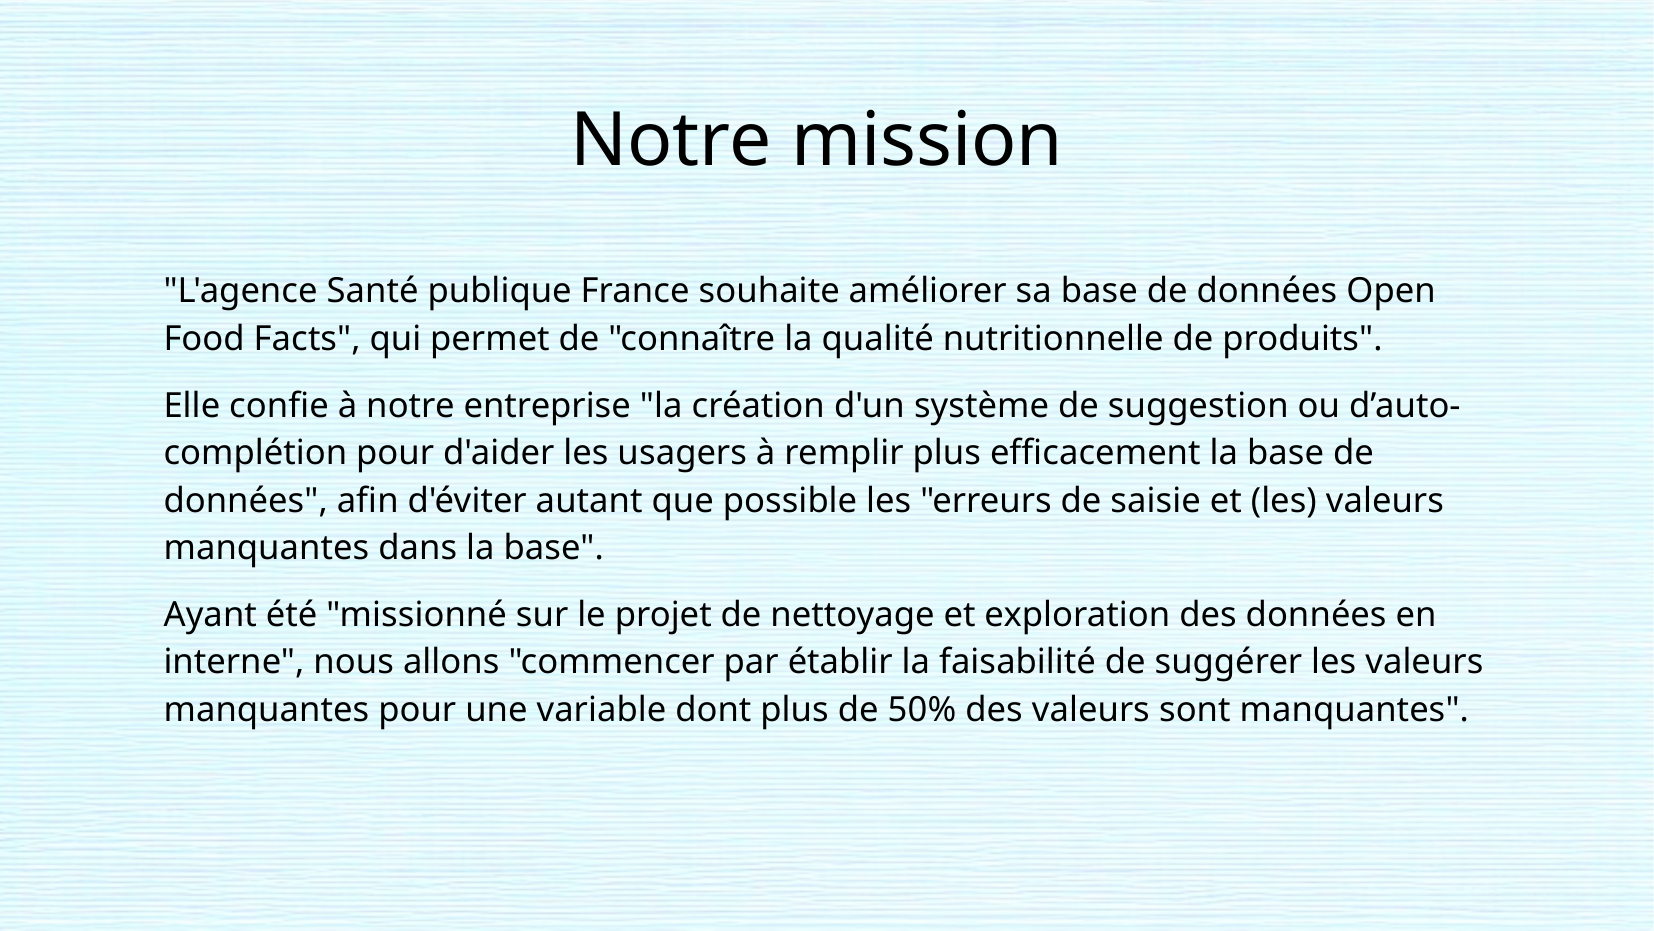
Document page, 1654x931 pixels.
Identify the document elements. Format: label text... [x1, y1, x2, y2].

list "L'agence Santé publique France souhaite améliorer sa base de données Open Food Facts", qui permet de "connaître la qualité nutritionnelle de produits". Elle confie à notre entreprise "la création d'un système de suggestion ou d’auto-complétion pour d'aider les usagers à remplir plus efficacement la base de données", afin d'éviter autant que possible les "erreurs de saisie et (les) valeurs manquantes dans la base". Ayant été "missionné sur le projet de nettoyage et exploration des données en interne", nous allons "commencer par établir la faisabilité de suggérer les valeurs manquantes pour une variable dont plus de 50% des valeurs sont manquantes". [118, 265, 1506, 768]
title Notre mission [82, 59, 1571, 215]
